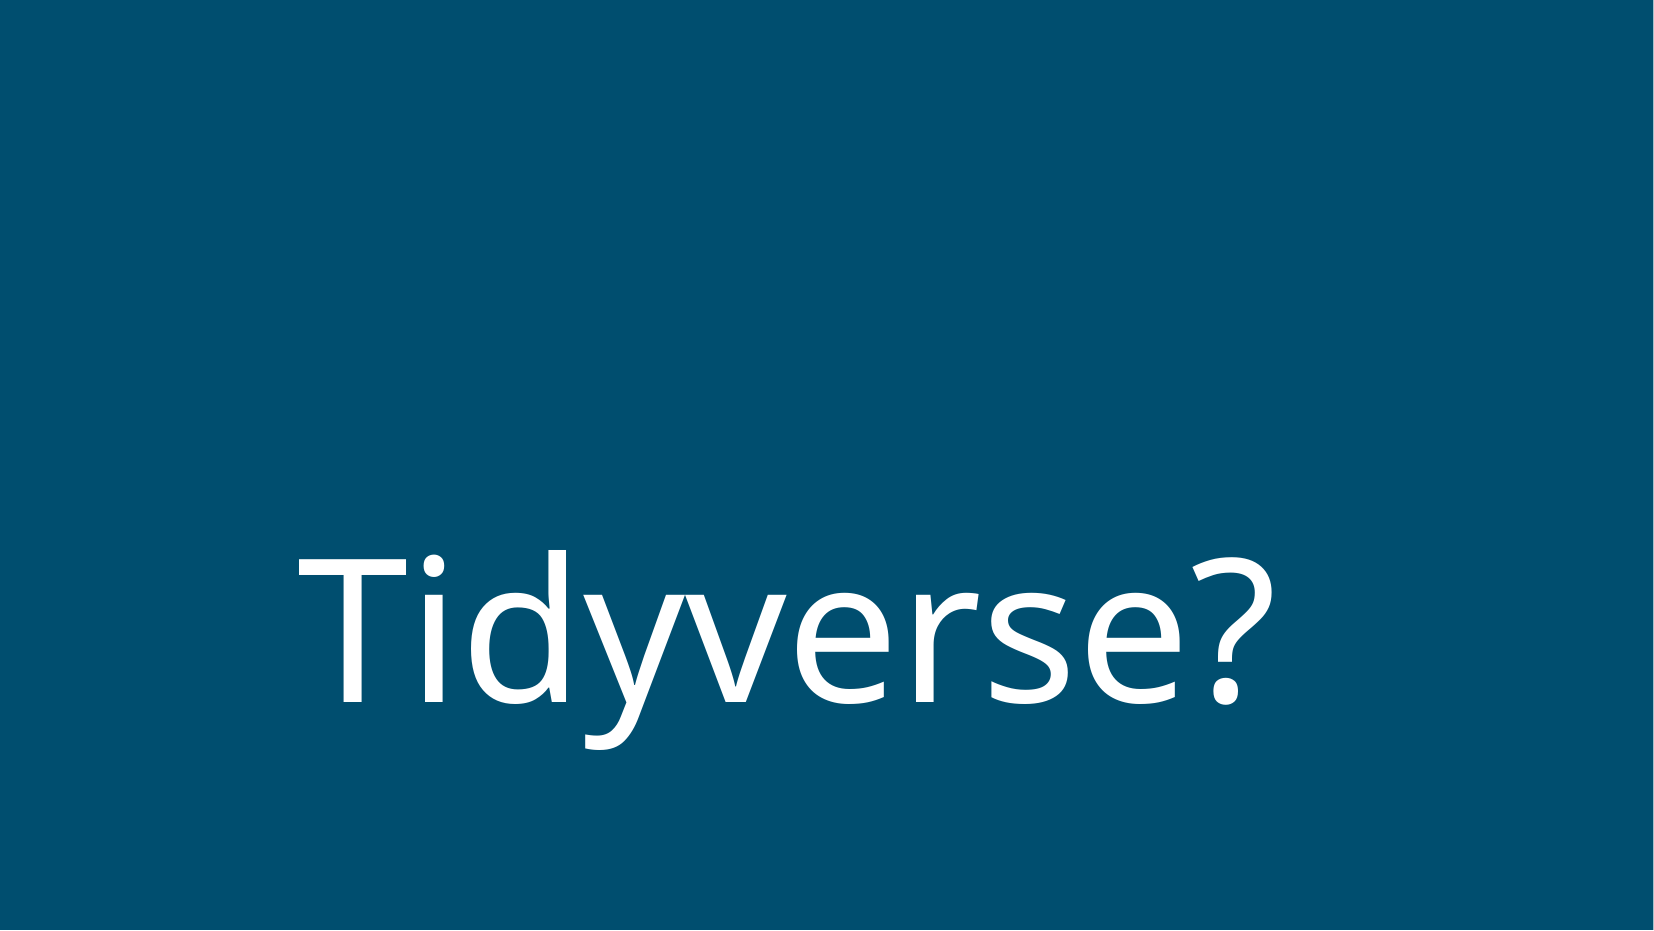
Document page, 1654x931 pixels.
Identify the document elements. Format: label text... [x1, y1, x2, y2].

text_box Tidyverse? [282, 481, 1371, 731]
